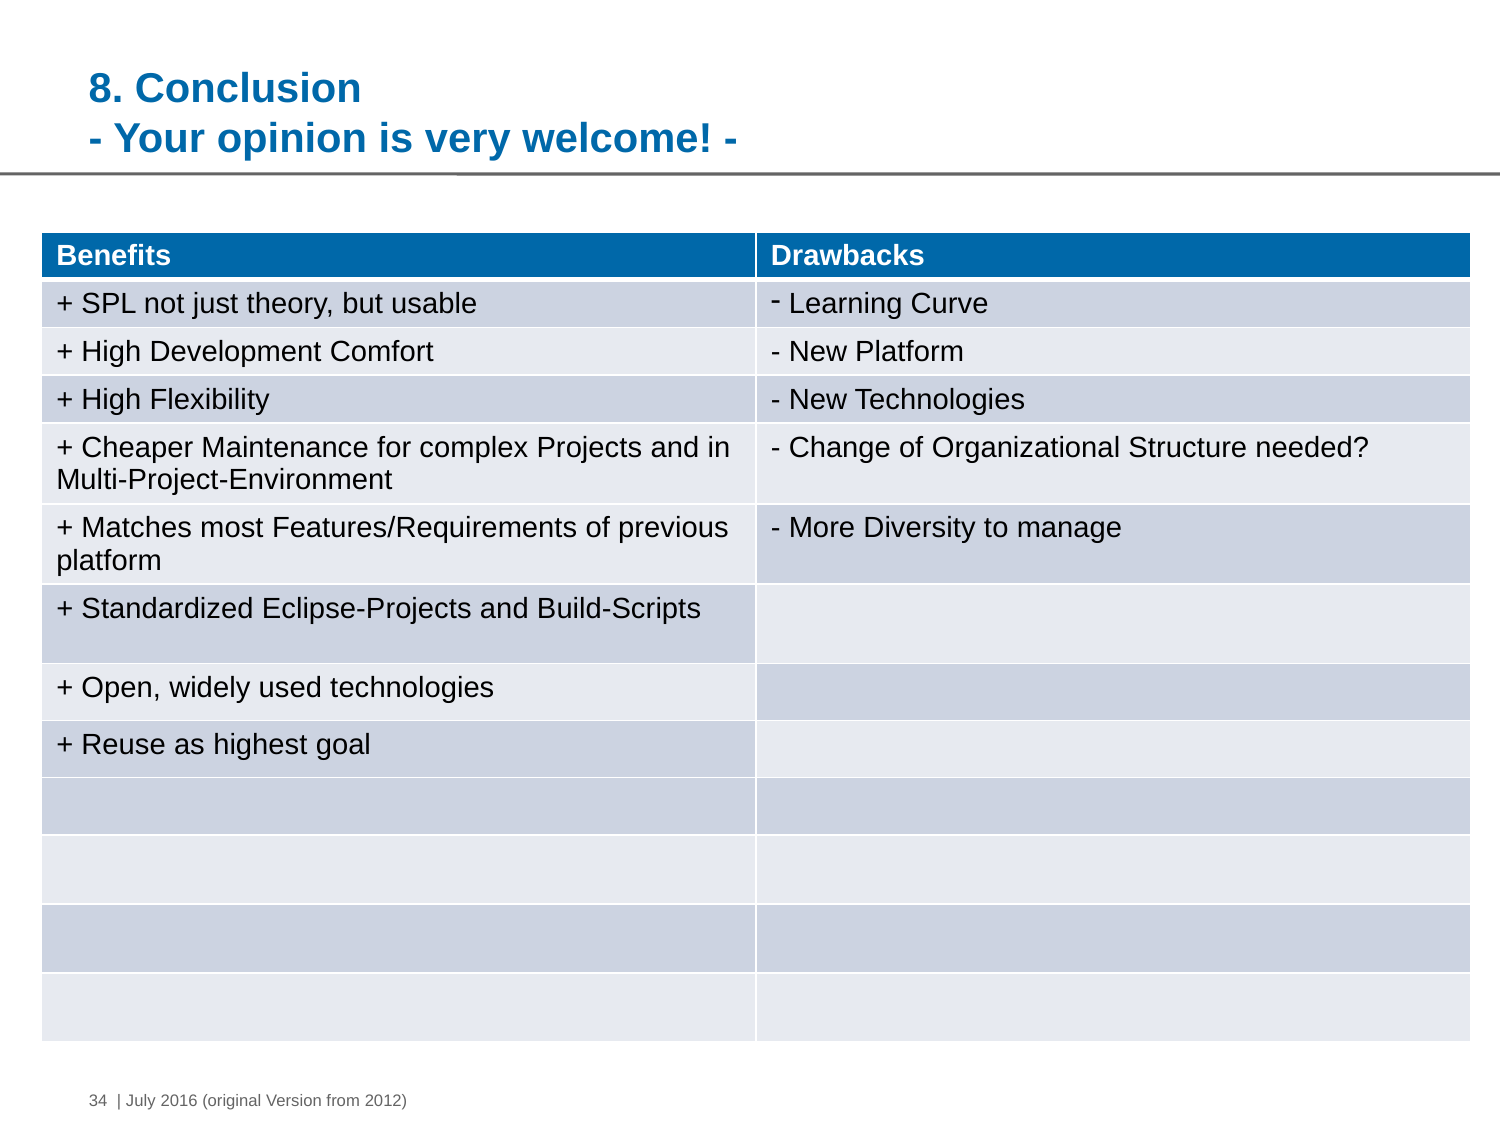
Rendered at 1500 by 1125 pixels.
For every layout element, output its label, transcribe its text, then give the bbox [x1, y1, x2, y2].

table_cell [757, 836, 1470, 903]
table_cell + SPL not just theory, but usable [42, 282, 755, 327]
table_cell + Matches most Features/Requirements of previous platform [42, 505, 755, 583]
table_cell Learning Curve [757, 282, 1470, 327]
table_cell [42, 974, 755, 1041]
table_header Drawbacks [757, 233, 1470, 277]
table_cell - Change of Organizational Structure needed? [757, 424, 1470, 503]
title 8. Conclusion - Your opinion is very welcome! - [0, 40, 1223, 168]
table_cell [757, 974, 1470, 1041]
table_cell [42, 905, 755, 972]
table_cell + Open, widely used technologies [42, 664, 755, 720]
table_cell + High Development Comfort [42, 328, 755, 374]
table_cell [757, 585, 1470, 663]
table_cell [757, 778, 1470, 834]
table_cell + Reuse as highest goal [42, 721, 755, 777]
table_header Benefits [42, 233, 755, 277]
table_cell [757, 905, 1470, 972]
table_cell + High Flexibility [42, 376, 755, 422]
table_cell - More Diversity to manage [757, 505, 1470, 583]
table_cell [42, 778, 755, 834]
table_cell - New Technologies [757, 376, 1470, 422]
table_cell [757, 721, 1470, 777]
table_cell [757, 664, 1470, 720]
table_cell + Standardized Eclipse-Projects and Build-Scripts [42, 585, 755, 663]
table_cell + Cheaper Maintenance for complex Projects and in Multi-Project-Environment [42, 424, 755, 503]
table_cell - New Platform [757, 328, 1470, 374]
table_cell [42, 836, 755, 903]
